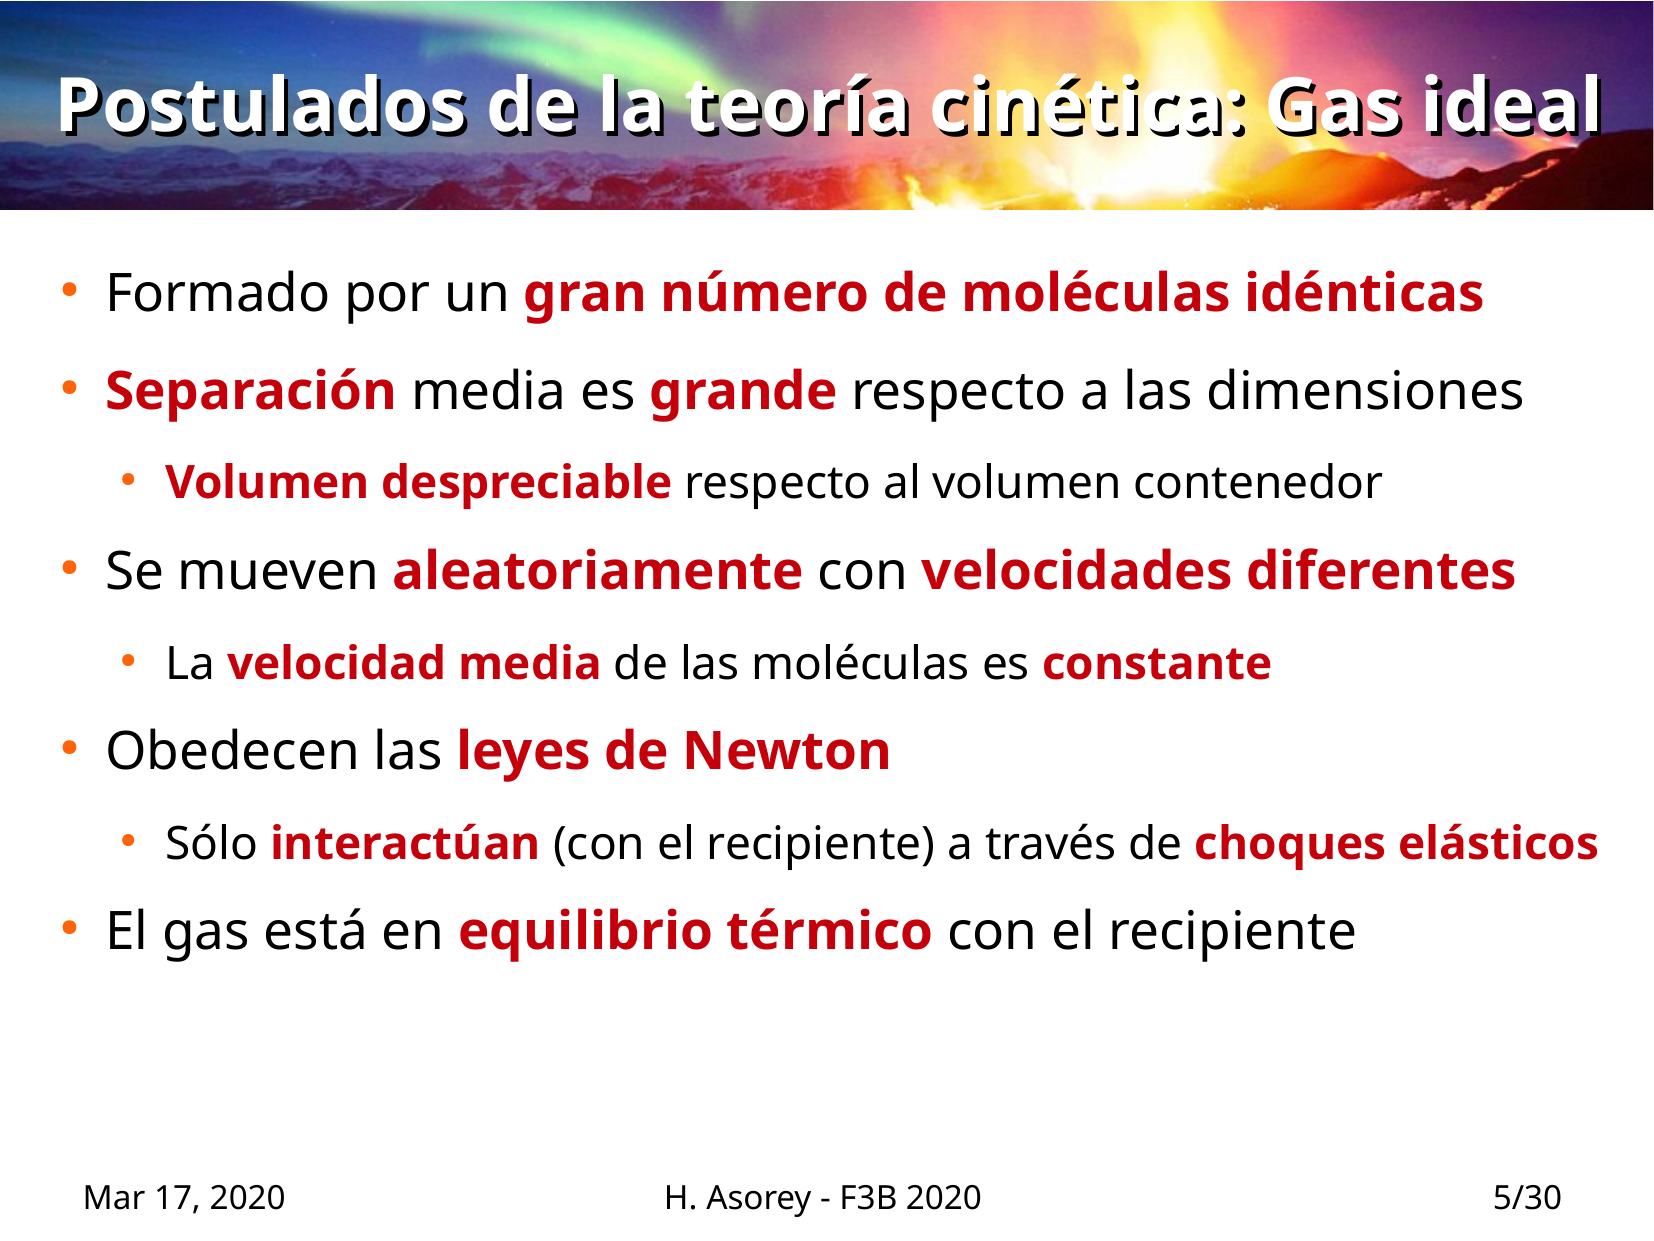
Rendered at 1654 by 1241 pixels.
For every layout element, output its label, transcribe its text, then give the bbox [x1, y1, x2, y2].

list Formado por un gran número de moléculas idénticas Separación media es grande respecto a las dimensiones Volumen despreciable respecto al volumen contenedor Se mueven aleatoriamente con velocidades diferentes La velocidad media de las moléculas es constante Obedecen las leyes de Newton Sólo interactúan (con el recipiente) a través de choques elásticos El gas está en equilibrio térmico con el recipiente [45, 255, 1606, 1156]
picture [0, 1, 1654, 210]
title Postulados de la teoría cinética: Gas ideal [45, 15, 1606, 191]
